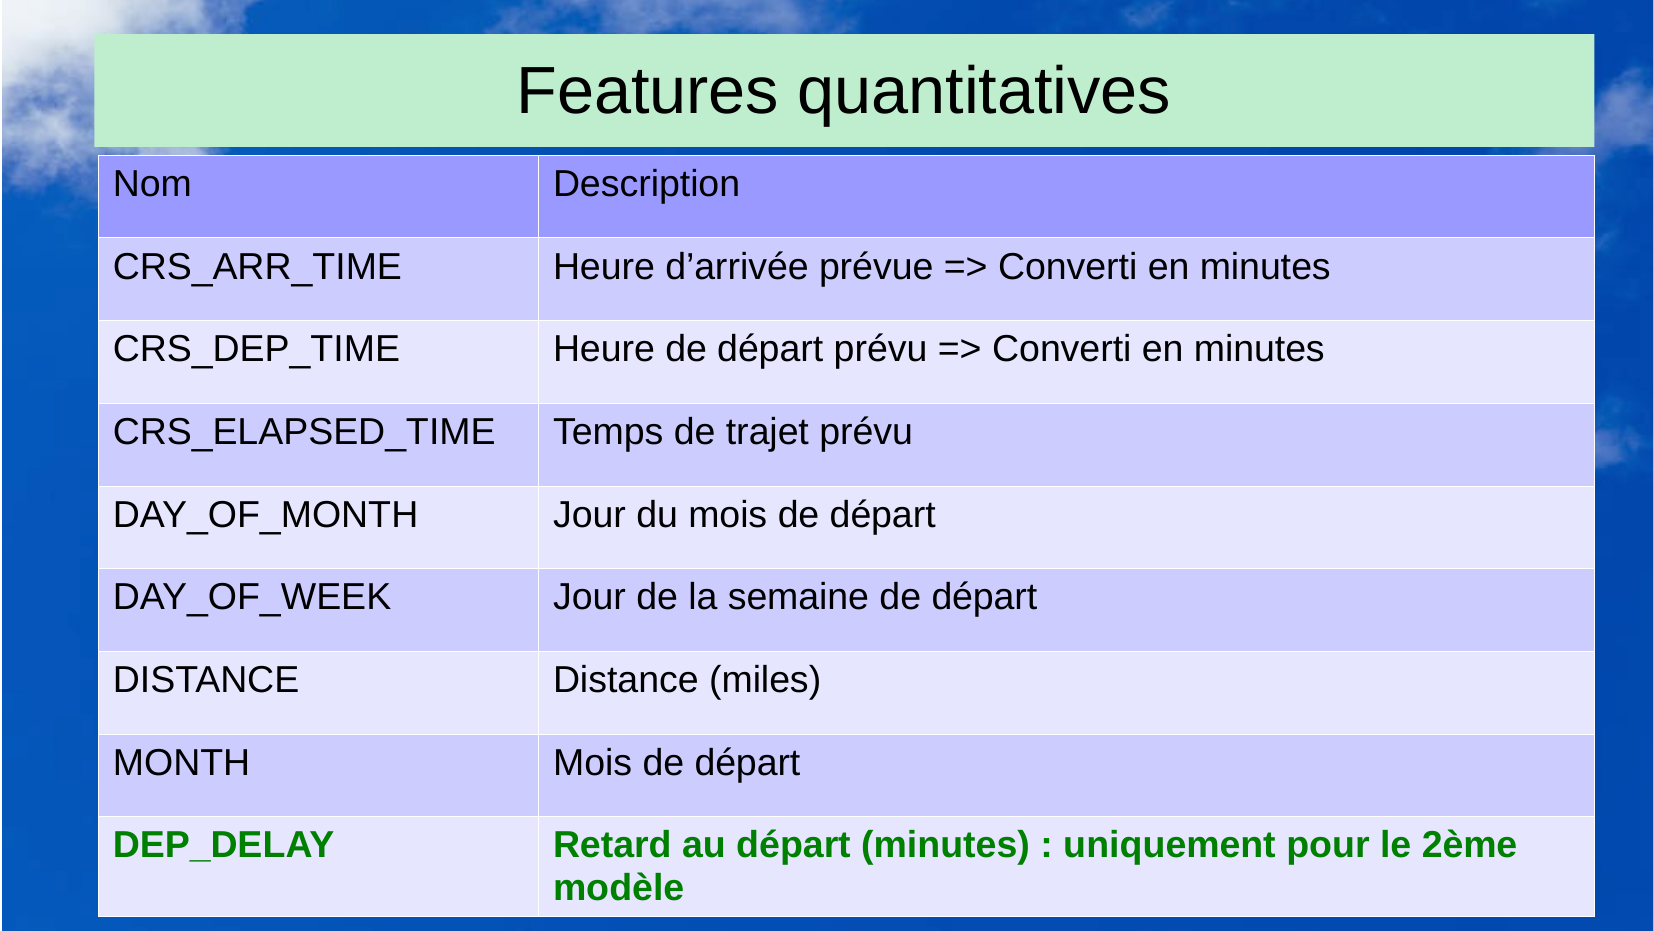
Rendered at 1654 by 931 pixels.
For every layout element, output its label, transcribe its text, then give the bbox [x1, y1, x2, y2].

table_cell Jour du mois de départ [539, 487, 1594, 568]
table_header Description [539, 156, 1594, 237]
table_cell DAY_OF_WEEK [99, 569, 538, 651]
picture [2, 0, 1654, 931]
table_cell CRS_ARR_TIME [99, 238, 538, 320]
table_cell Temps de trajet prévu [539, 404, 1594, 486]
table_cell DAY_OF_MONTH [99, 487, 538, 568]
table_cell Heure de départ prévu => Converti en minutes [539, 321, 1594, 403]
table_cell Jour de la semaine de départ [539, 569, 1594, 651]
table_cell Distance (miles) [539, 652, 1594, 734]
table_cell Heure d’arrivée prévue => Converti en minutes [539, 238, 1594, 320]
table_cell DISTANCE [99, 652, 538, 734]
title Features quantitatives [94, 34, 1595, 147]
table_cell DEP_DELAY [99, 817, 538, 916]
table_cell CRS_DEP_TIME [99, 321, 538, 403]
table_header Nom [99, 156, 538, 237]
table_cell CRS_ELAPSED_TIME [99, 404, 538, 486]
table_cell MONTH [99, 735, 538, 816]
table_cell Retard au départ (minutes) : uniquement pour le 2ème modèle [539, 817, 1594, 916]
table_cell Mois de départ [539, 735, 1594, 816]
